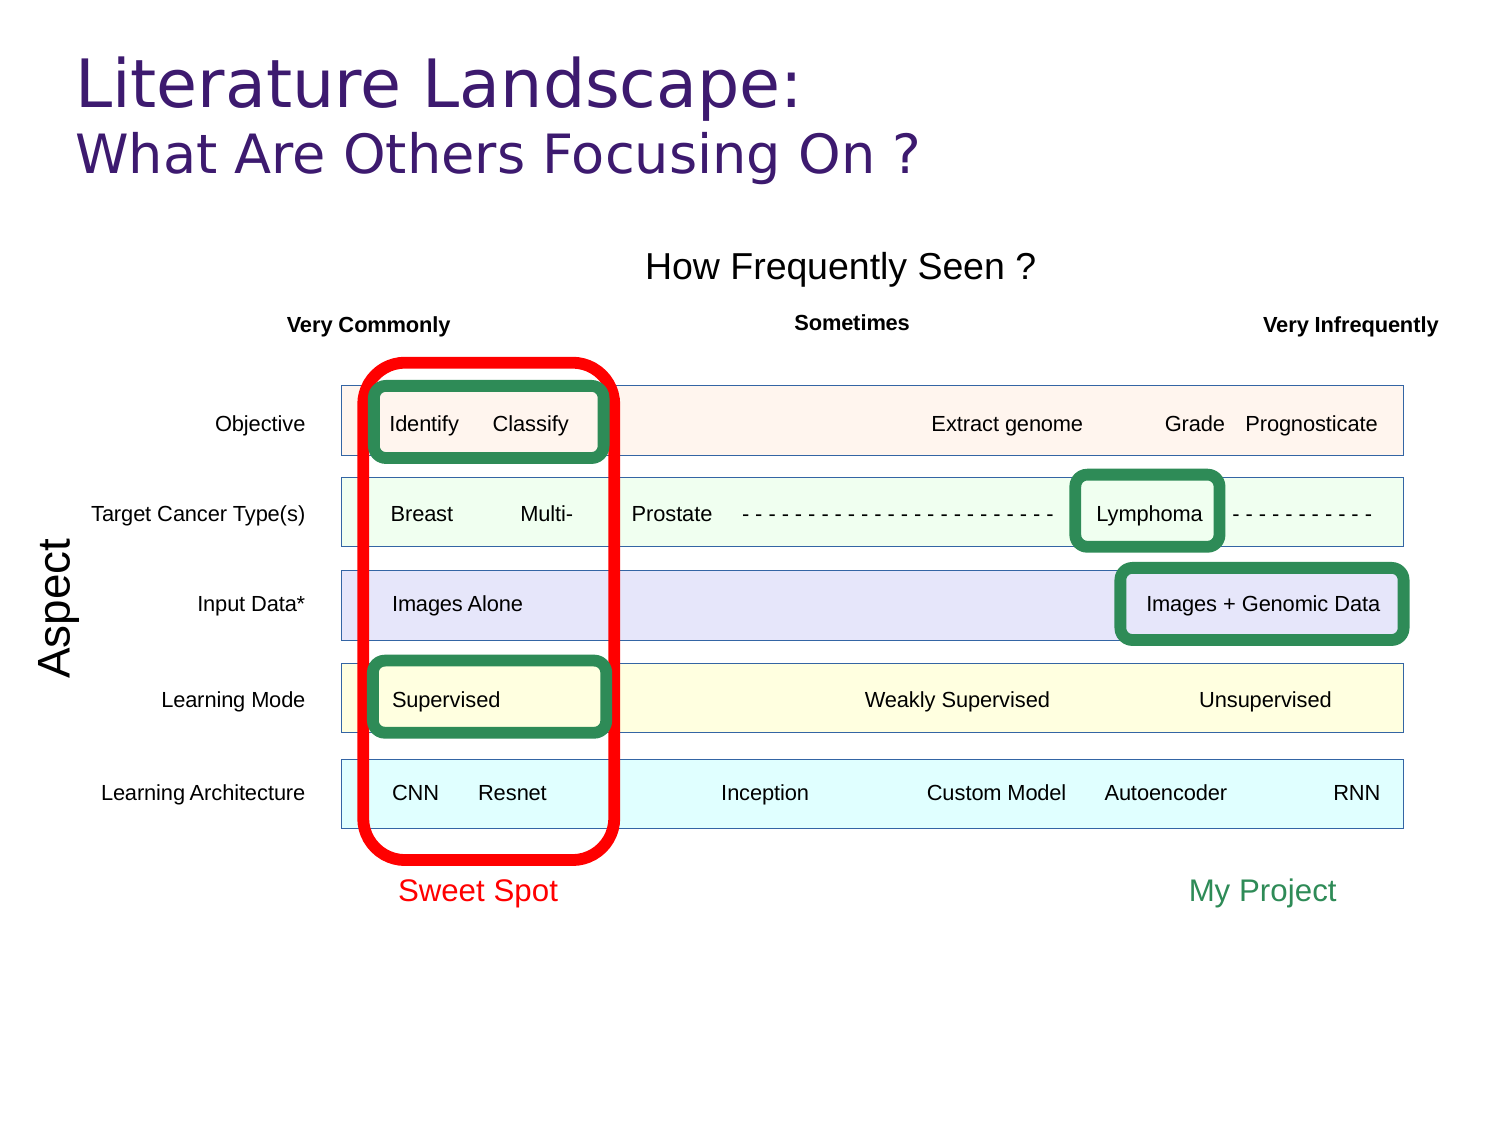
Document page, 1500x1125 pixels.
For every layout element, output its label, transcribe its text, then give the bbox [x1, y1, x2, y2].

text_box Learning Mode [146, 680, 321, 720]
text_box Custom Model [912, 773, 1082, 813]
text_box My Project [1173, 865, 1357, 916]
text_box How Frequently Seen ? [630, 238, 1063, 295]
text_box Aspect [20, 477, 87, 740]
text_box [341, 385, 361, 456]
text_box Prostate [621, 494, 727, 534]
text_box Inception [706, 773, 824, 813]
text_box [621, 663, 1404, 733]
text_box [1127, 574, 1397, 634]
text_box [621, 477, 1071, 494]
text_box [1082, 481, 1213, 494]
text_box [620, 759, 1404, 829]
text_box [341, 477, 357, 547]
text_box Multi- [505, 494, 589, 534]
text_box [341, 570, 357, 641]
text_box - - - - - - - - - - - - - - - - - - - - - - - - [727, 494, 1069, 534]
text_box [370, 477, 608, 547]
text_box Objective [200, 404, 321, 444]
text_box Lymphoma [1082, 494, 1213, 534]
text_box Target Cancer Type(s) [87, 494, 321, 534]
text_box Classify [477, 404, 584, 444]
text_box Unsupervised [1184, 680, 1347, 720]
text_box Very Infrequently [1248, 305, 1454, 345]
title Literature Landscape: What Are Others Focusing On ? [75, 45, 1412, 186]
text_box Extract genome [916, 404, 1099, 444]
text_box Sweet Spot [383, 865, 593, 916]
text_box [1082, 534, 1213, 540]
text_box Grade [1150, 404, 1230, 444]
text_box CNN [377, 773, 455, 813]
text_box Input Data* [182, 584, 321, 624]
text_box Images + Genomic Data [1131, 584, 1396, 624]
text_box [621, 570, 1119, 641]
text_box [370, 759, 608, 829]
text_box Prognosticate [1230, 404, 1393, 444]
text_box RNN [1318, 773, 1396, 813]
text_box Sometimes [779, 303, 925, 343]
text_box Breast [375, 494, 469, 534]
text_box [341, 663, 357, 733]
text_box [617, 385, 1404, 456]
text_box [341, 759, 358, 829]
text_box [380, 392, 597, 452]
text_box Identify [380, 404, 475, 444]
text_box - - - - - - - - - - - [1226, 494, 1388, 534]
text_box Supervised [379, 680, 516, 720]
text_box [1222, 477, 1404, 547]
text_box Autoencoder [1089, 773, 1243, 813]
text_box Images Alone [377, 584, 538, 624]
text_box Resnet [463, 773, 562, 813]
text_box Weakly Supervised [850, 680, 1066, 720]
text_box [621, 534, 1073, 547]
text_box Learning Architecture [86, 773, 321, 813]
text_box [370, 570, 608, 641]
text_box Very Commonly [272, 305, 466, 345]
text_box [379, 667, 600, 726]
